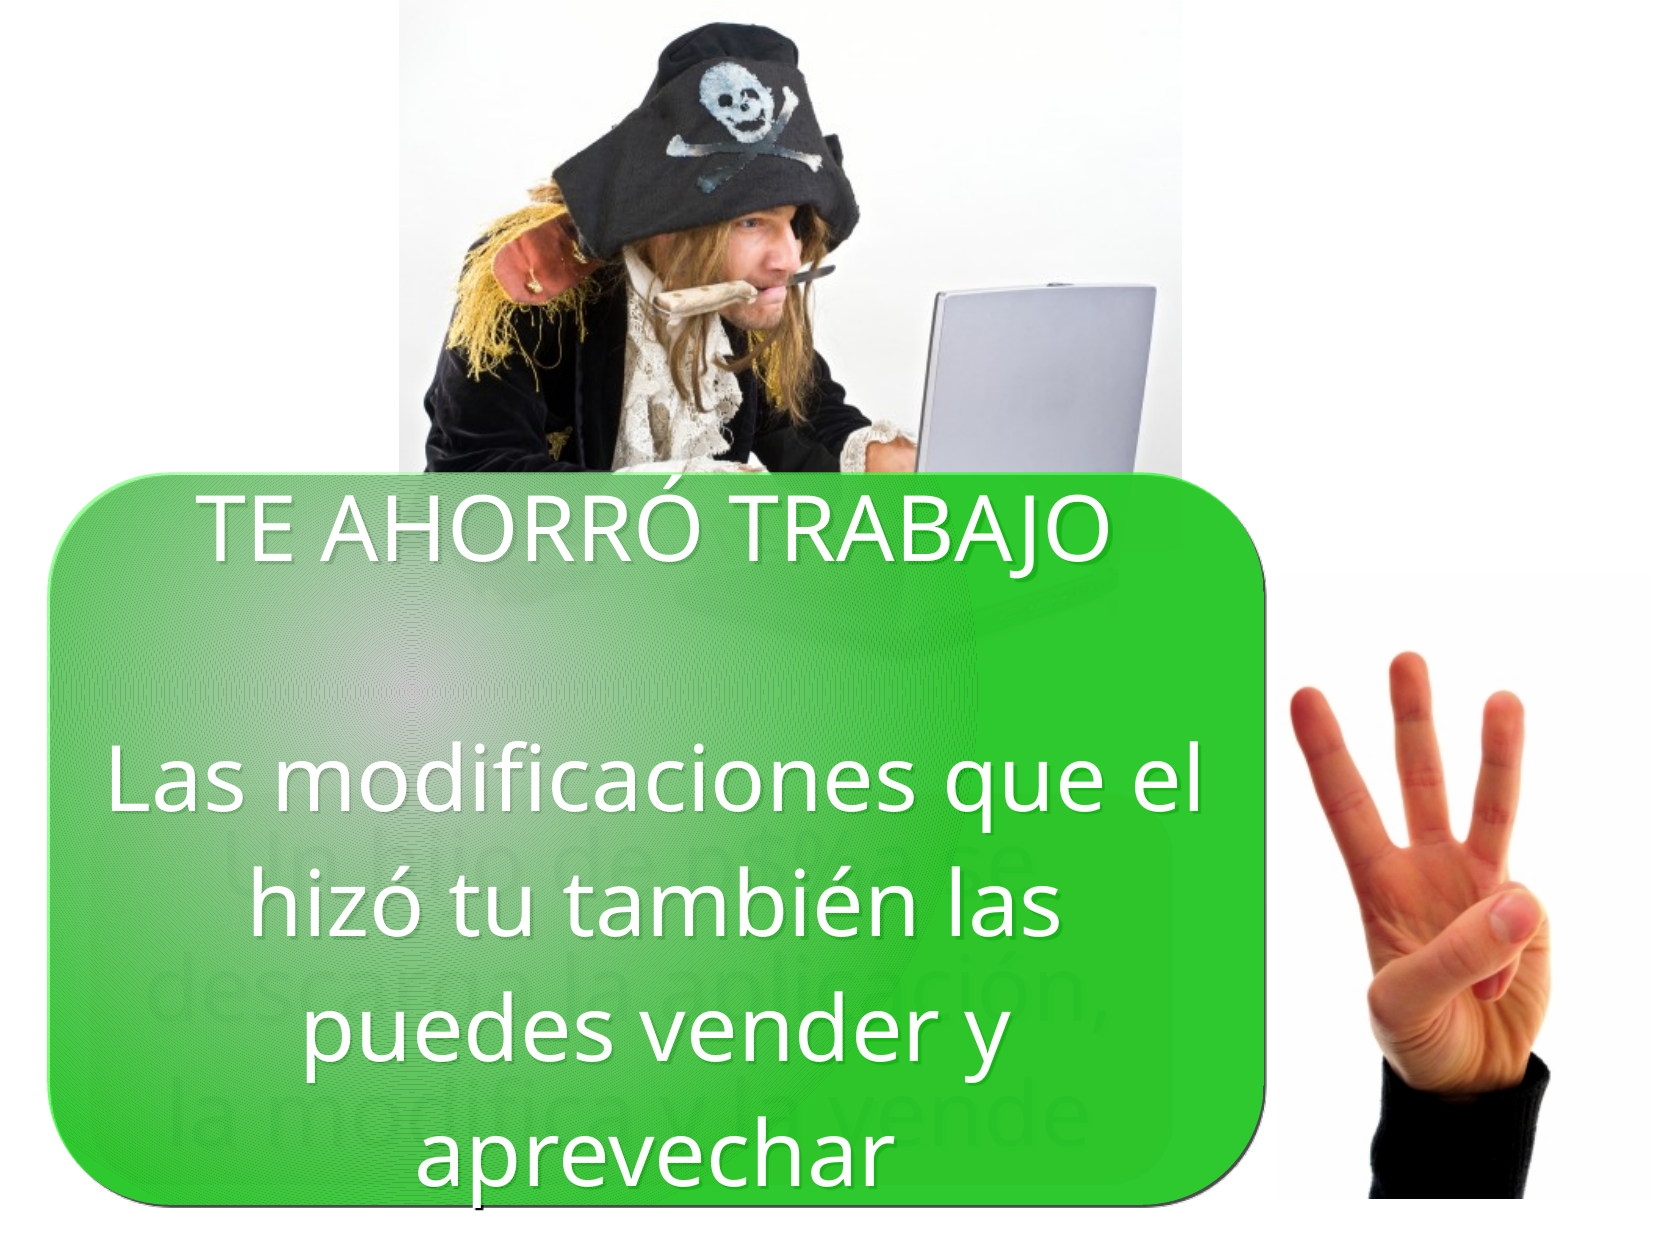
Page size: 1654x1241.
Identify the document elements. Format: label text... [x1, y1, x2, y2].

picture [1275, 573, 1654, 1199]
picture [399, 0, 1182, 478]
text_box TE AHORRÓ TRABAJO Las modificaciones que el hizó tu también las puedes vender y aprevechar [47, 472, 1264, 1205]
